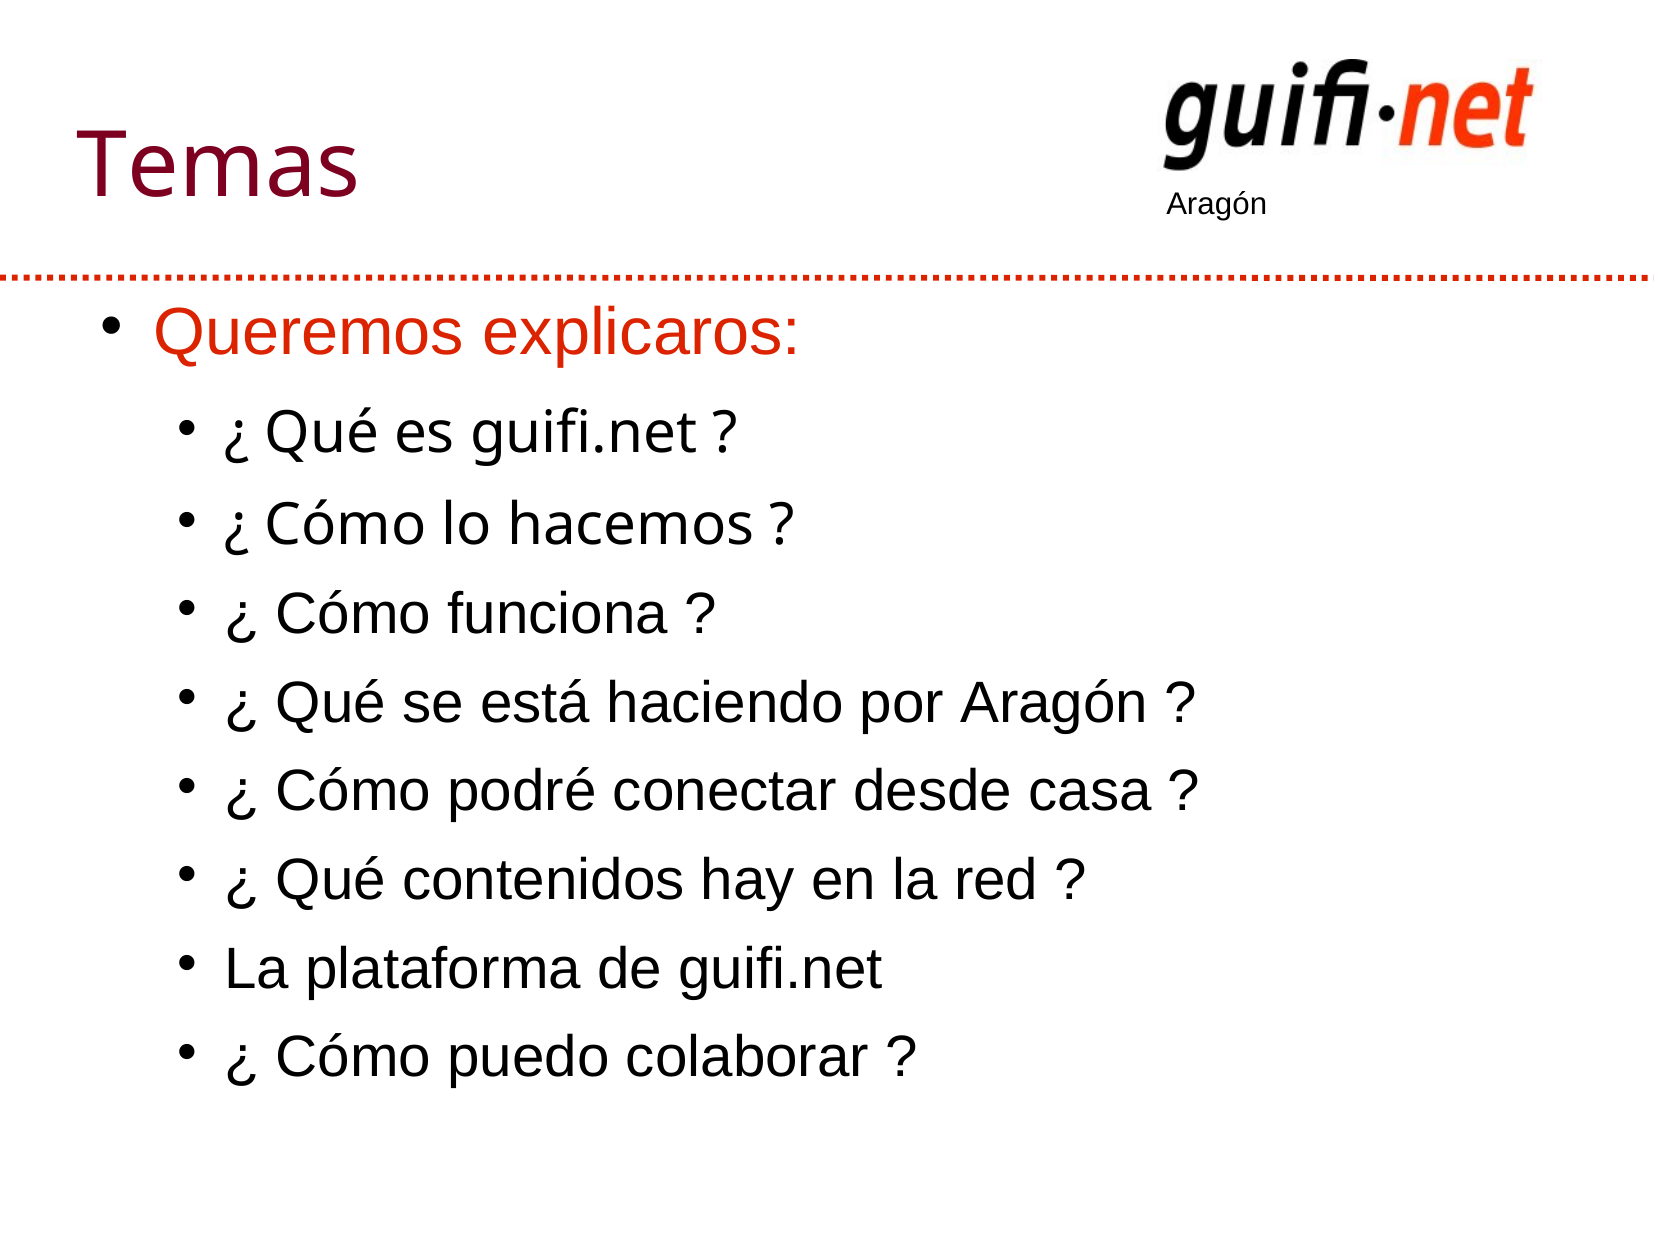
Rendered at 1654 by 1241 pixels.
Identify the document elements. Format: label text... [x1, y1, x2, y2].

list Queremos explicaros: ¿ Qué es guifi.net ? ¿ Cómo lo hacemos ? ¿ Cómo funciona ? ¿ Qué se está haciendo por Aragón ? ¿ Cómo podré conectar desde casa ? ¿ Qué contenidos hay en la red ? La plataforma de guifi.net ¿ Cómo puedo colaborar ? [82, 290, 1571, 1109]
title Temas [76, 66, 1093, 259]
picture [1157, 59, 1542, 172]
